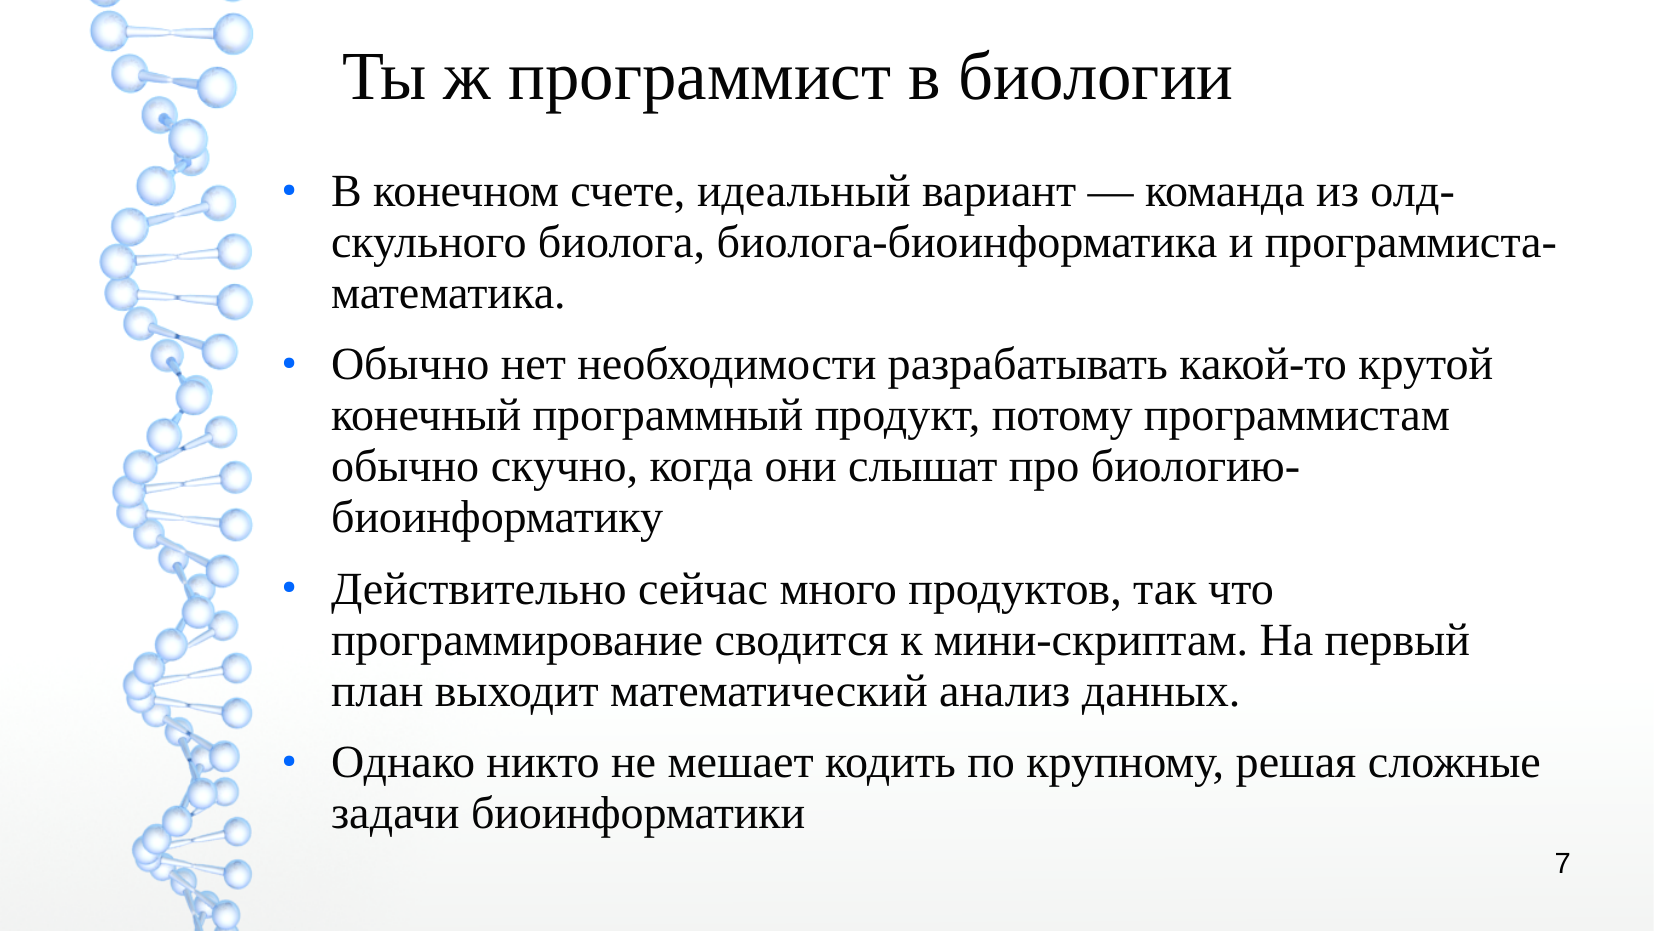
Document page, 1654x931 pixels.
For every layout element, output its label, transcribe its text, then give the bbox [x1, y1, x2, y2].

picture [0, 0, 1654, 931]
list В конечном счете, идеальный вариант — команда из олд-скульного биолога, биолога-биоинформатика и программиста-математика. Обычно нет необходимости разрабатывать какой-то крутой конечный программный продукт, потому программистам обычно скучно, когда они слышат про биологию-биоинформатику Действительно сейчас много продуктов, так что программирование сводится к мини-скриптам. На первый план выходит математический анализ данных. Однако никто не мешает кодить по крупному, решая сложные задачи биоинформатики [265, 165, 1571, 839]
title Ты ж программист в биологии [124, 0, 1453, 154]
